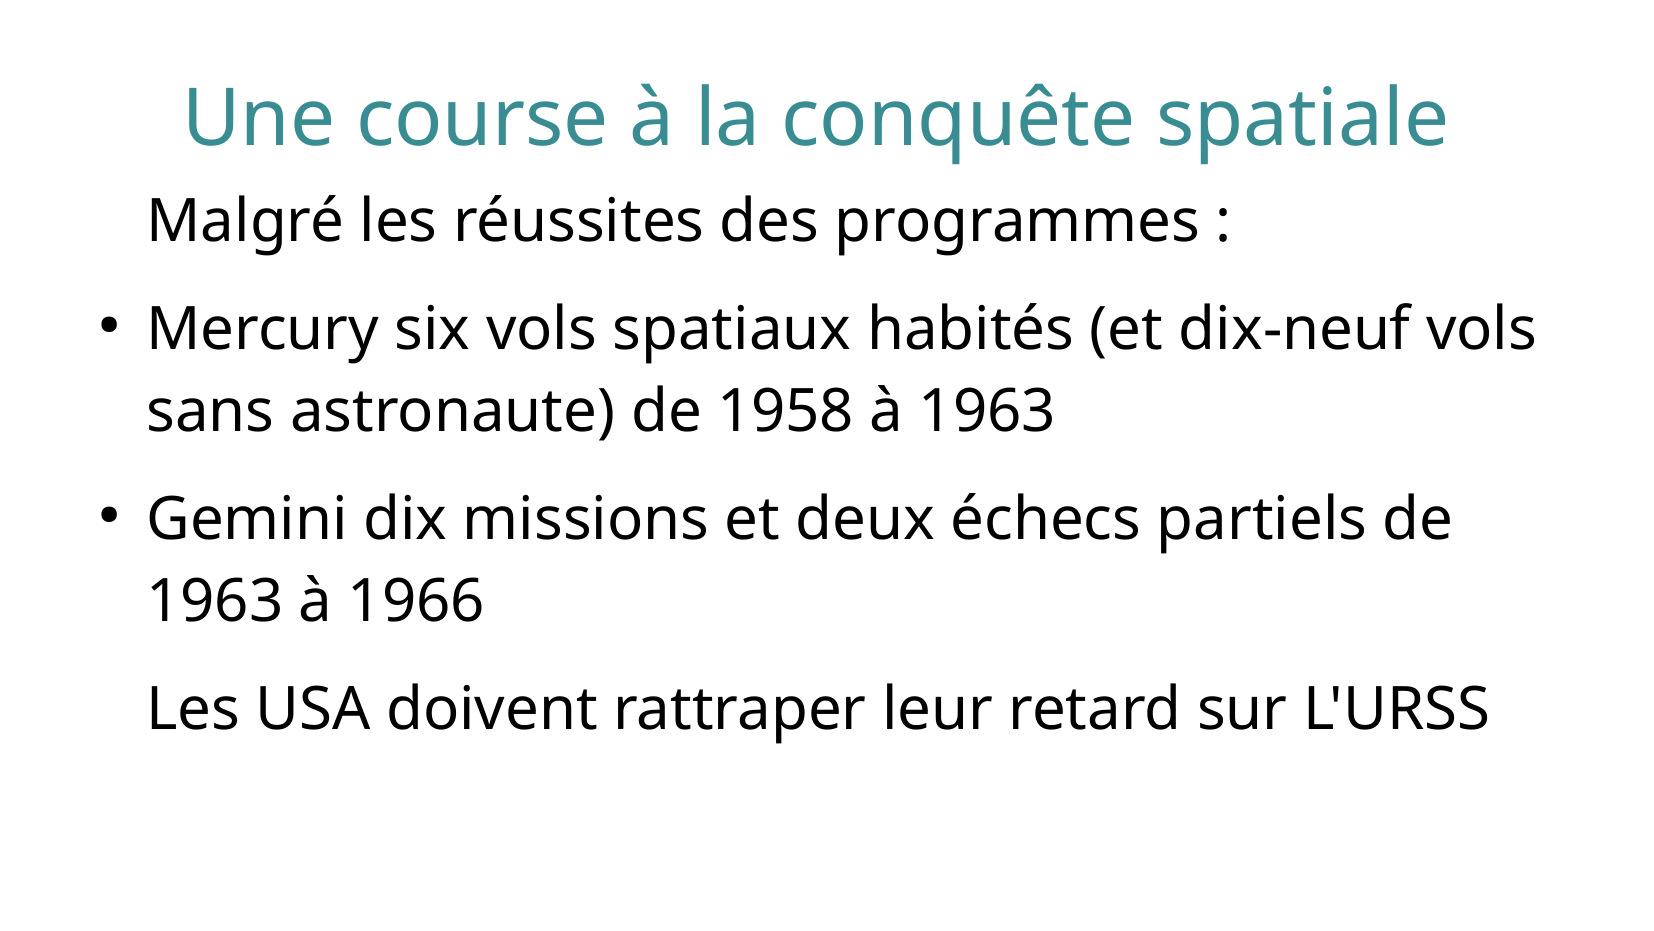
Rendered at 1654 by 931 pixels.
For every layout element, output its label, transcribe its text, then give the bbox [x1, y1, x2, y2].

title Une course à la conquête spatiale [82, 37, 1571, 177]
list Malgré les réussites des programmes : Mercury six vols spatiaux habités (et dix-neuf vols sans astronaute) de 1958 à 1963 Gemini dix missions et deux échecs partiels de 1963 à 1966 Les USA doivent rattraper leur retard sur L'URSS [82, 177, 1571, 758]
